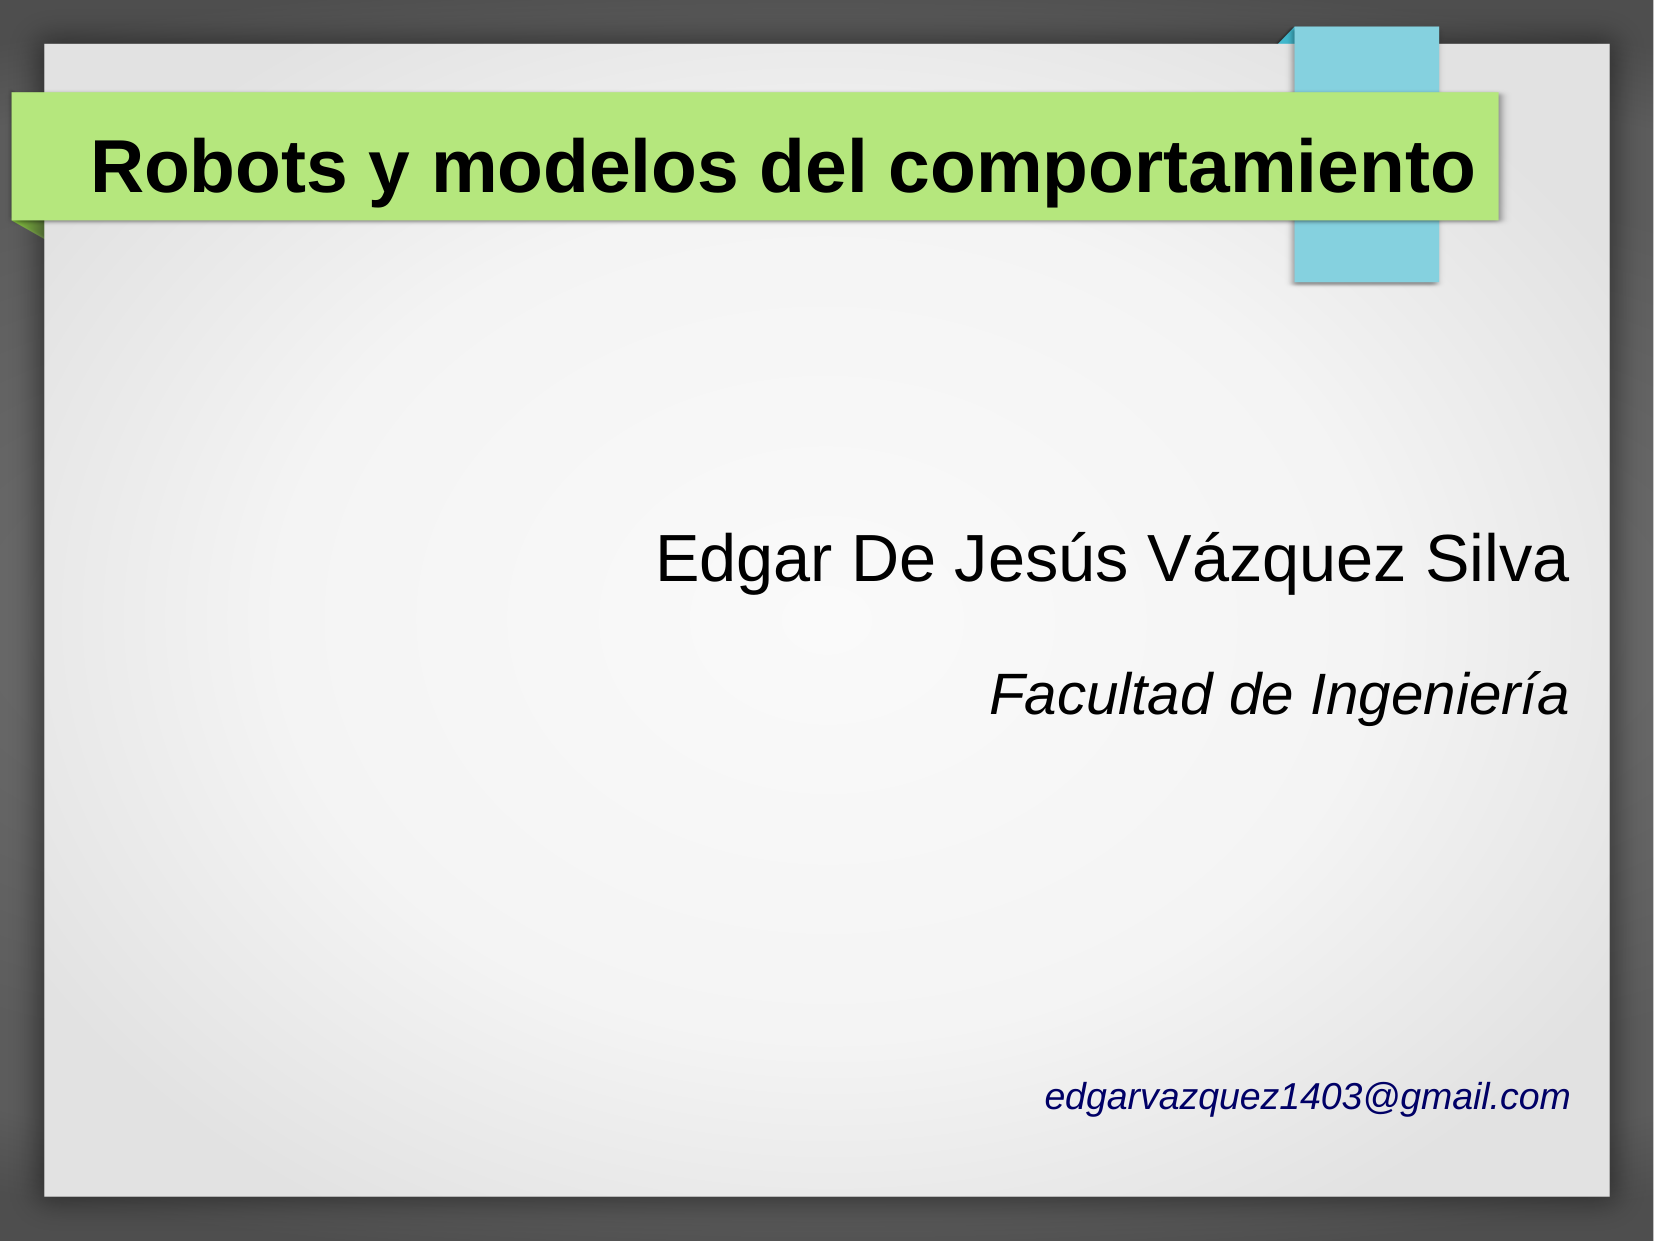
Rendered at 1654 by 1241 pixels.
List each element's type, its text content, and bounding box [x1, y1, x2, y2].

title Robots y modelos del comportamiento [90, 90, 1538, 241]
subtitle Edgar De Jesús Vázquez Silva Facultad de Ingeniería edgarvazquez1403@gmail.com [82, 480, 1571, 1156]
picture [0, 0, 1654, 1241]
